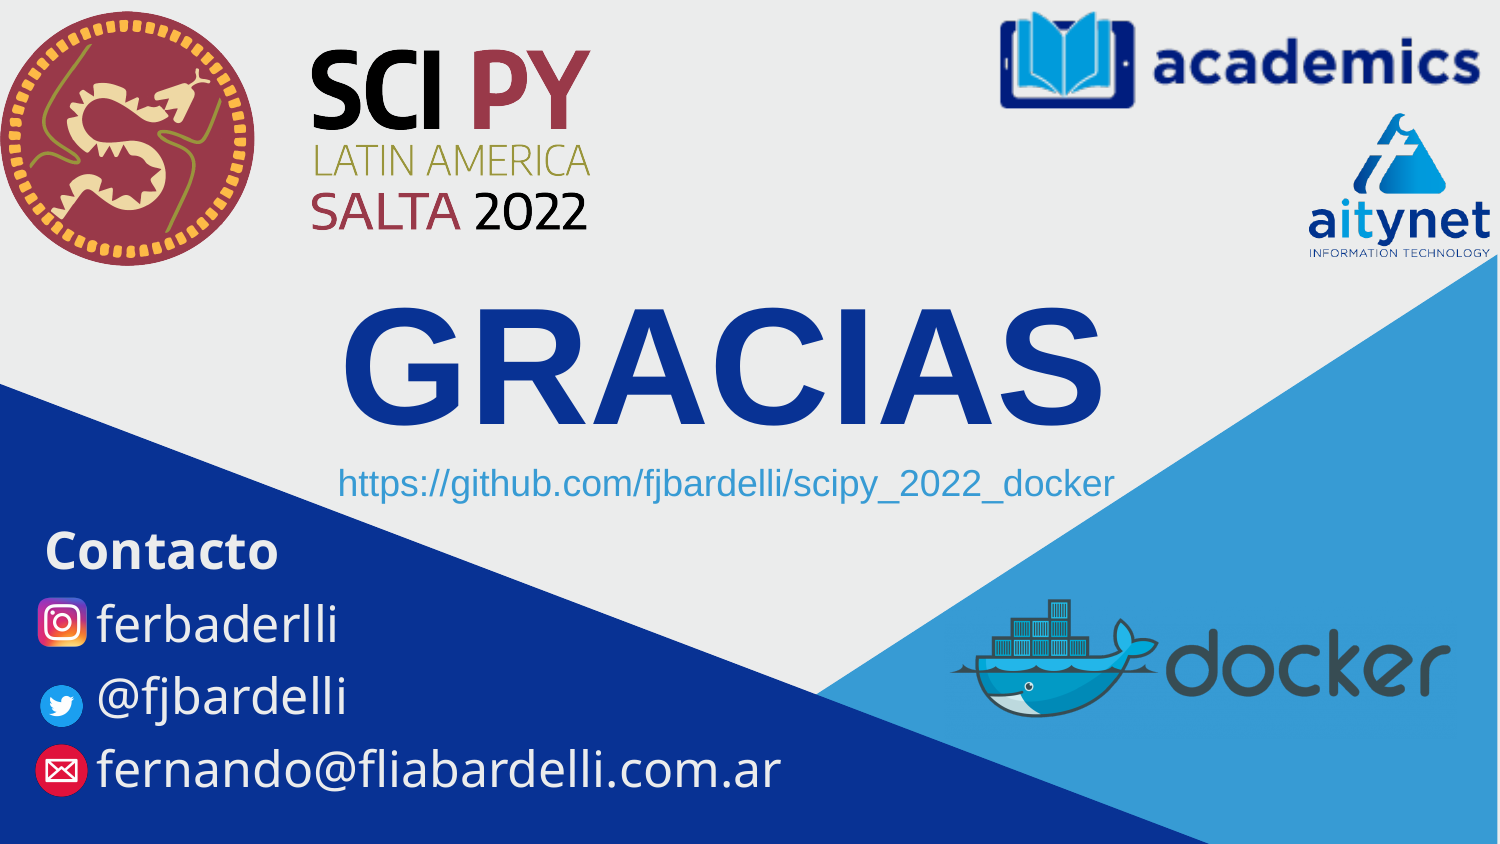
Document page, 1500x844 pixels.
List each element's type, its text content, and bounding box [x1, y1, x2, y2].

picture [0, 11, 591, 266]
picture [34, 743, 89, 798]
picture [985, 2, 1500, 271]
picture [34, 595, 89, 650]
text_box Contacto ferbaderlli @fjbardelli fernando@fliabardelli.com.ar [29, 502, 886, 709]
picture [944, 587, 1457, 739]
text_box GRACIAS [324, 265, 1152, 455]
picture [34, 679, 89, 733]
text_box https://github.com/fjbardelli/scipy_2022_docker [323, 455, 1152, 531]
